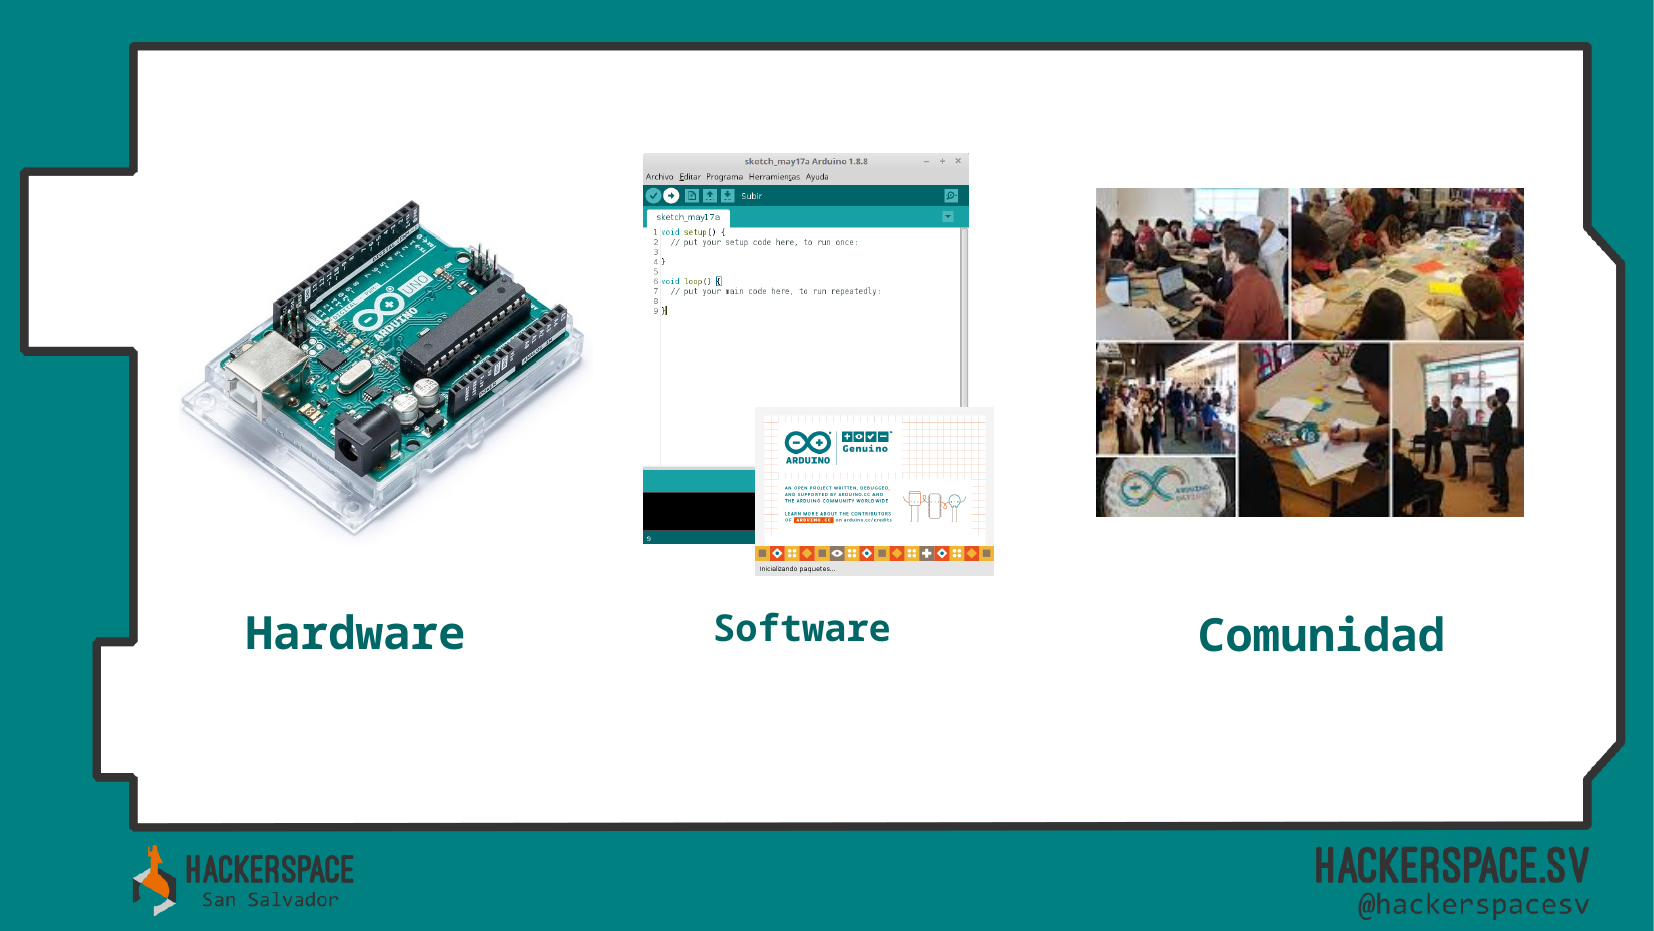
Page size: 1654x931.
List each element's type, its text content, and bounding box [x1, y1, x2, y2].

list Comunidad [1131, 602, 1512, 686]
picture [0, 0, 1654, 931]
list Hardware [165, 600, 547, 684]
list Software [638, 601, 1020, 685]
